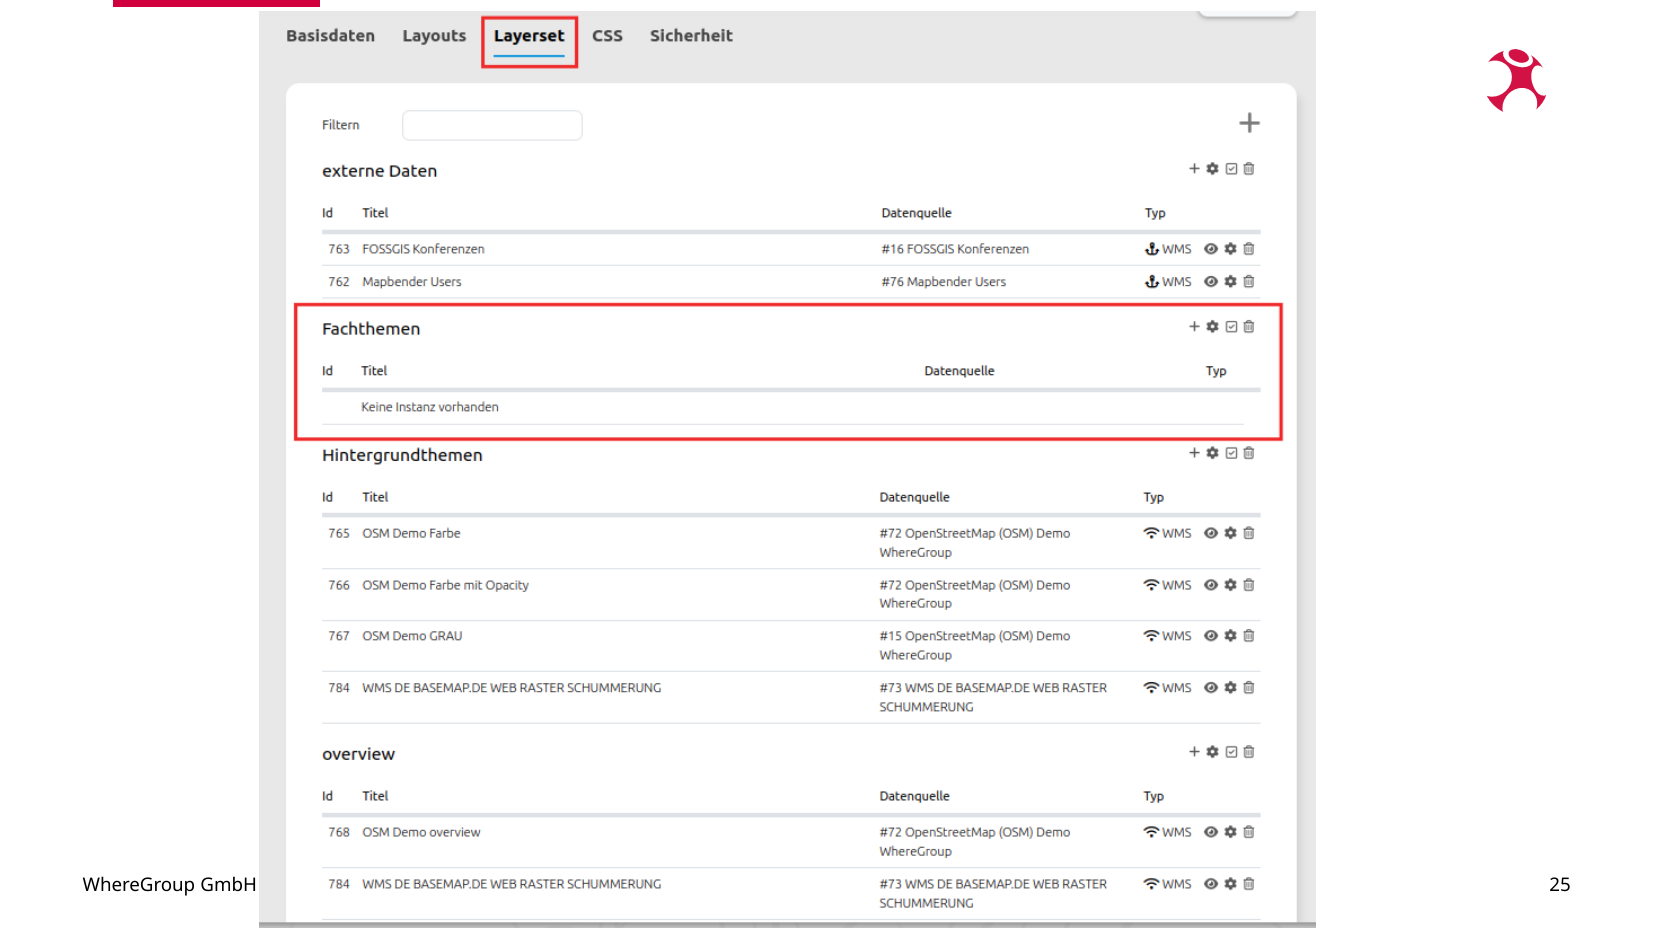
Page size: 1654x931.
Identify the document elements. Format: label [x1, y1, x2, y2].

picture [259, 11, 1316, 928]
picture [1483, 49, 1554, 118]
